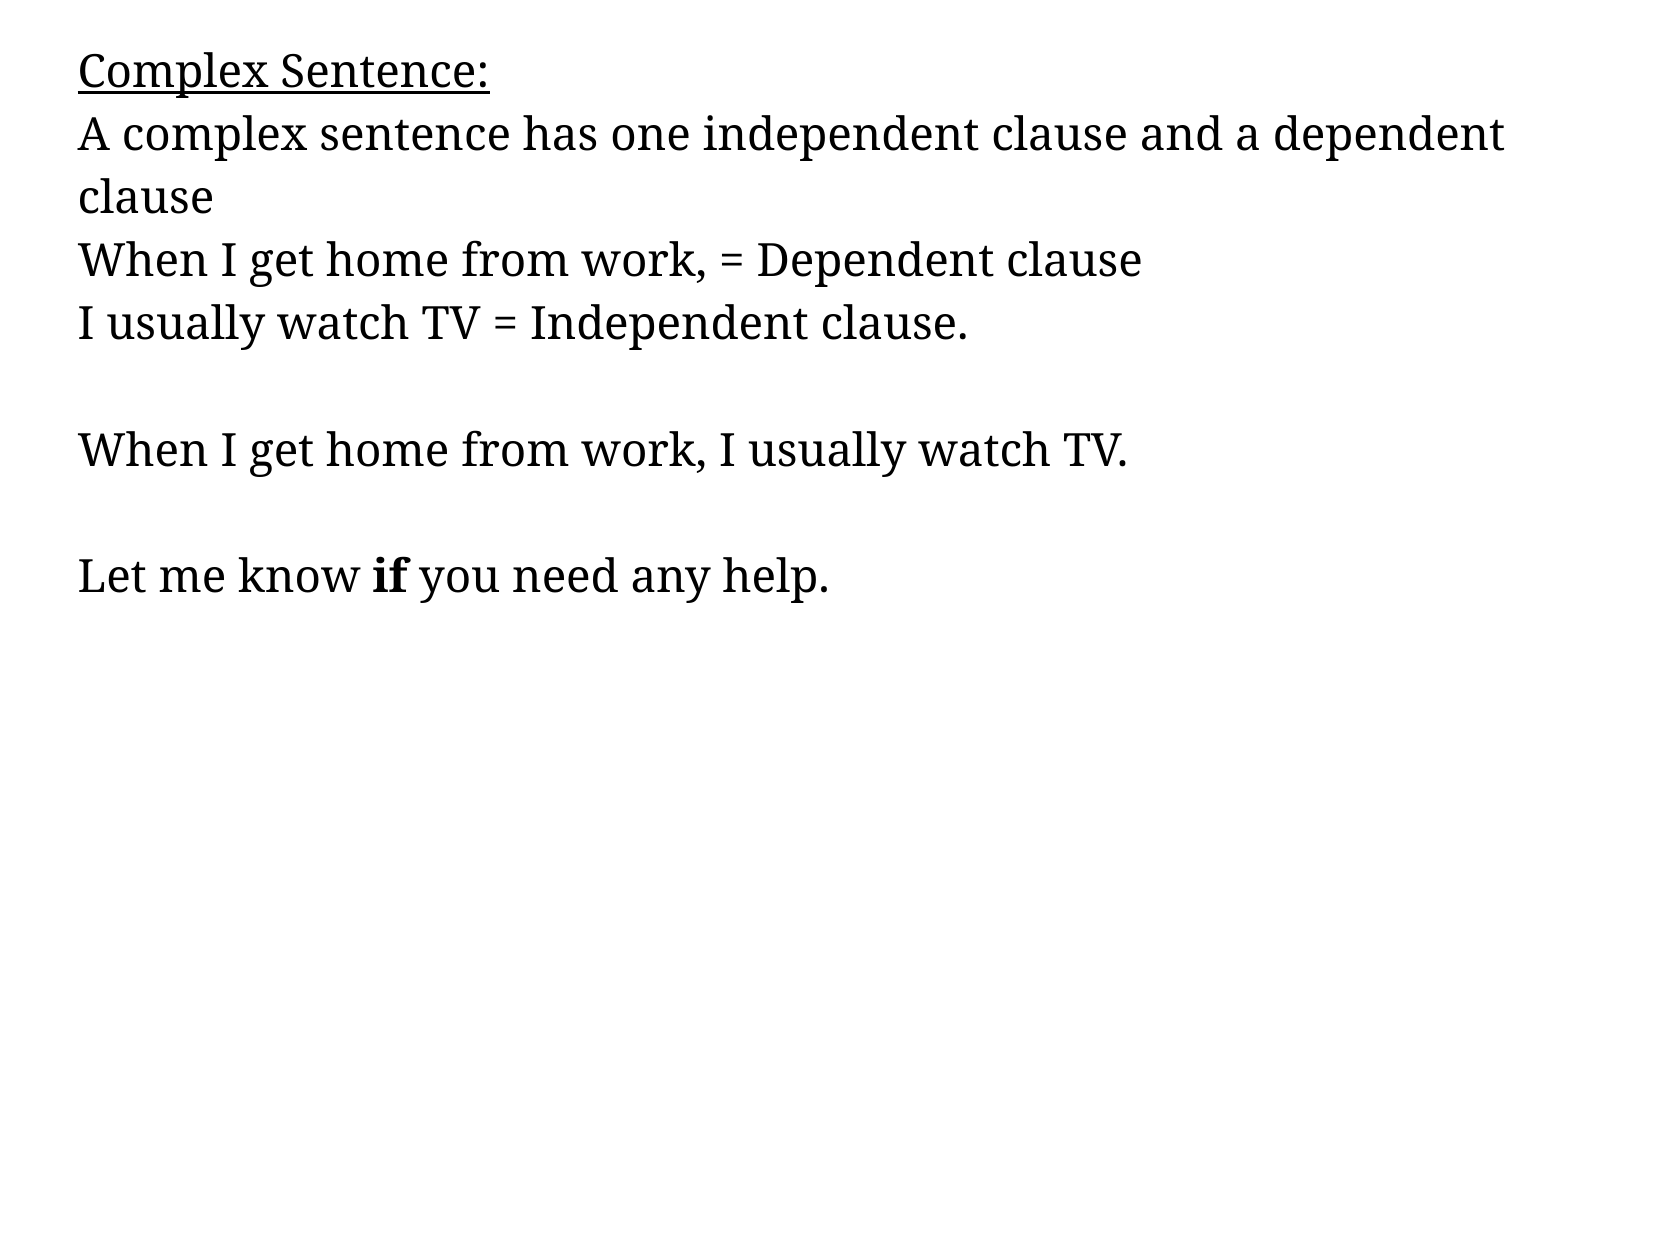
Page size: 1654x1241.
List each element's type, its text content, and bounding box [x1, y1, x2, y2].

text_box Complex Sentence: A complex sentence has one independent clause and a dependent clause When I get home from work, = Dependent clause I usually watch TV = Independent clause. When I get home from work, I usually watch TV. Let me know if you need any help. [77, 31, 1566, 1140]
